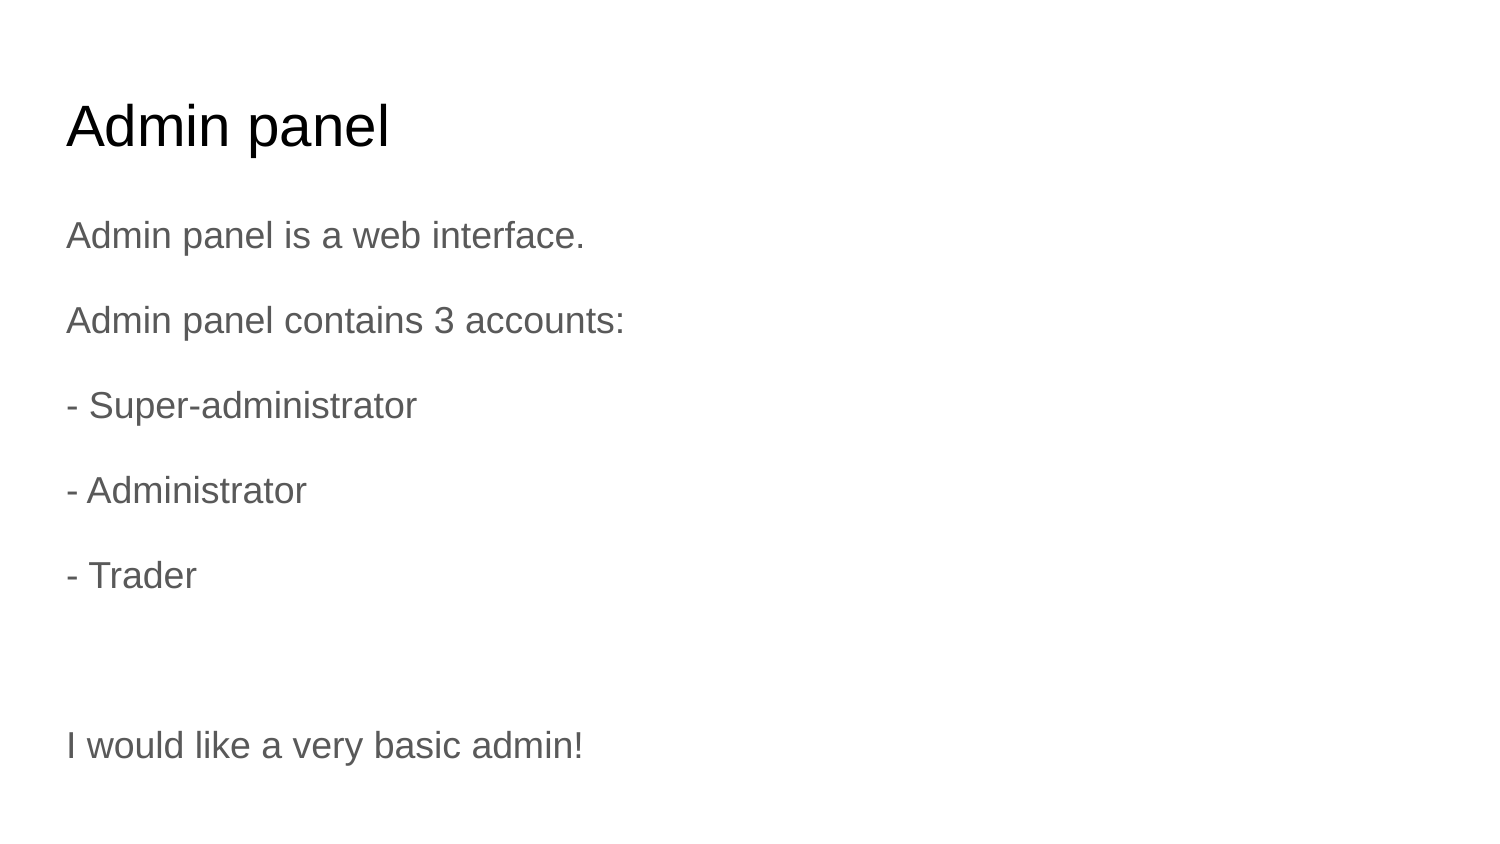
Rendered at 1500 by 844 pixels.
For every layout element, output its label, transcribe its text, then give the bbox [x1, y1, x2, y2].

title Admin panel [51, 72, 1449, 167]
list Admin panel is a web interface. Admin panel contains 3 accounts: - Super-administrator - Administrator - Trader I would like a very basic admin! [51, 189, 1449, 750]
